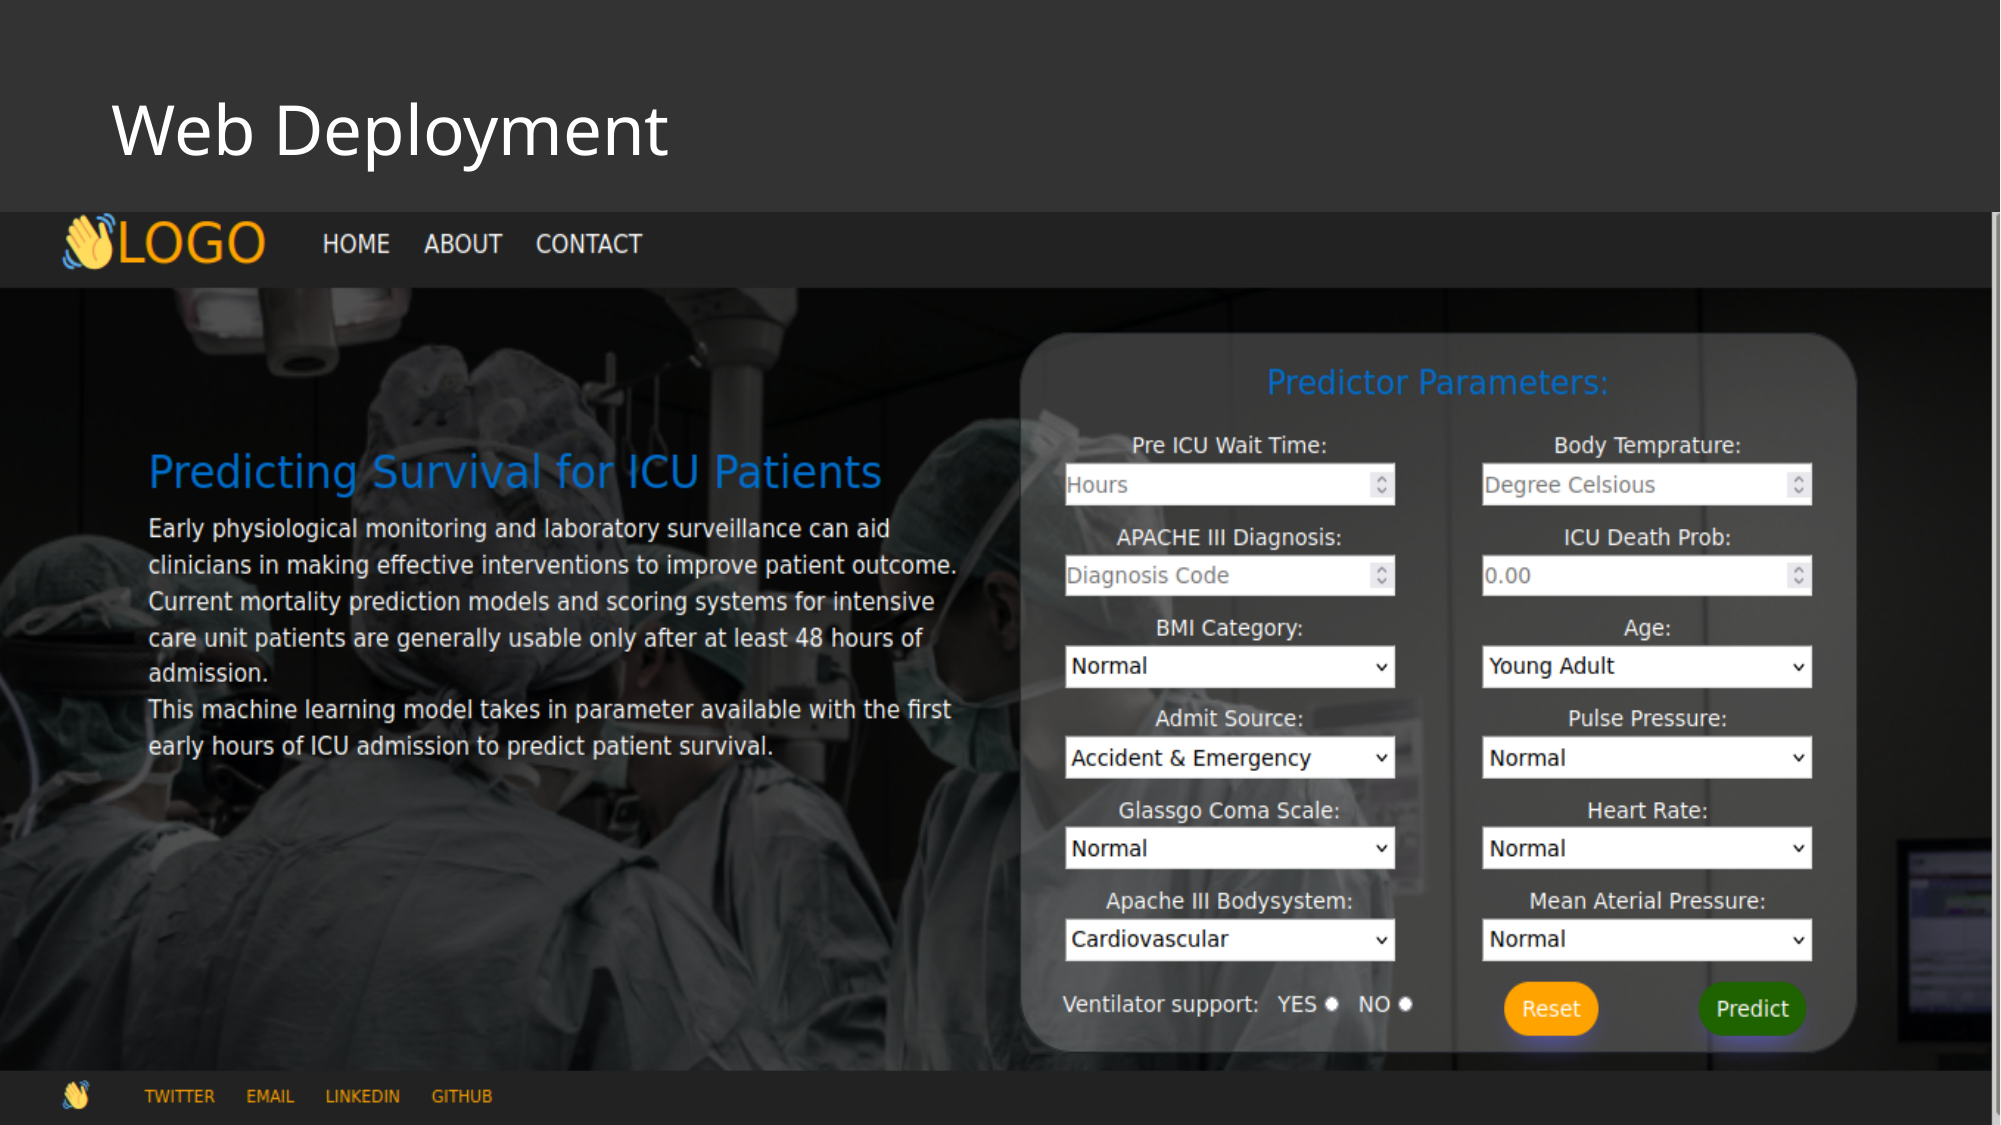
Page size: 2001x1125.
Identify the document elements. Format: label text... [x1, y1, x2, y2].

text_box Web Deployment [96, 88, 1822, 179]
picture [0, 0, 2001, 1125]
text_box [0, 0, 2000, 212]
